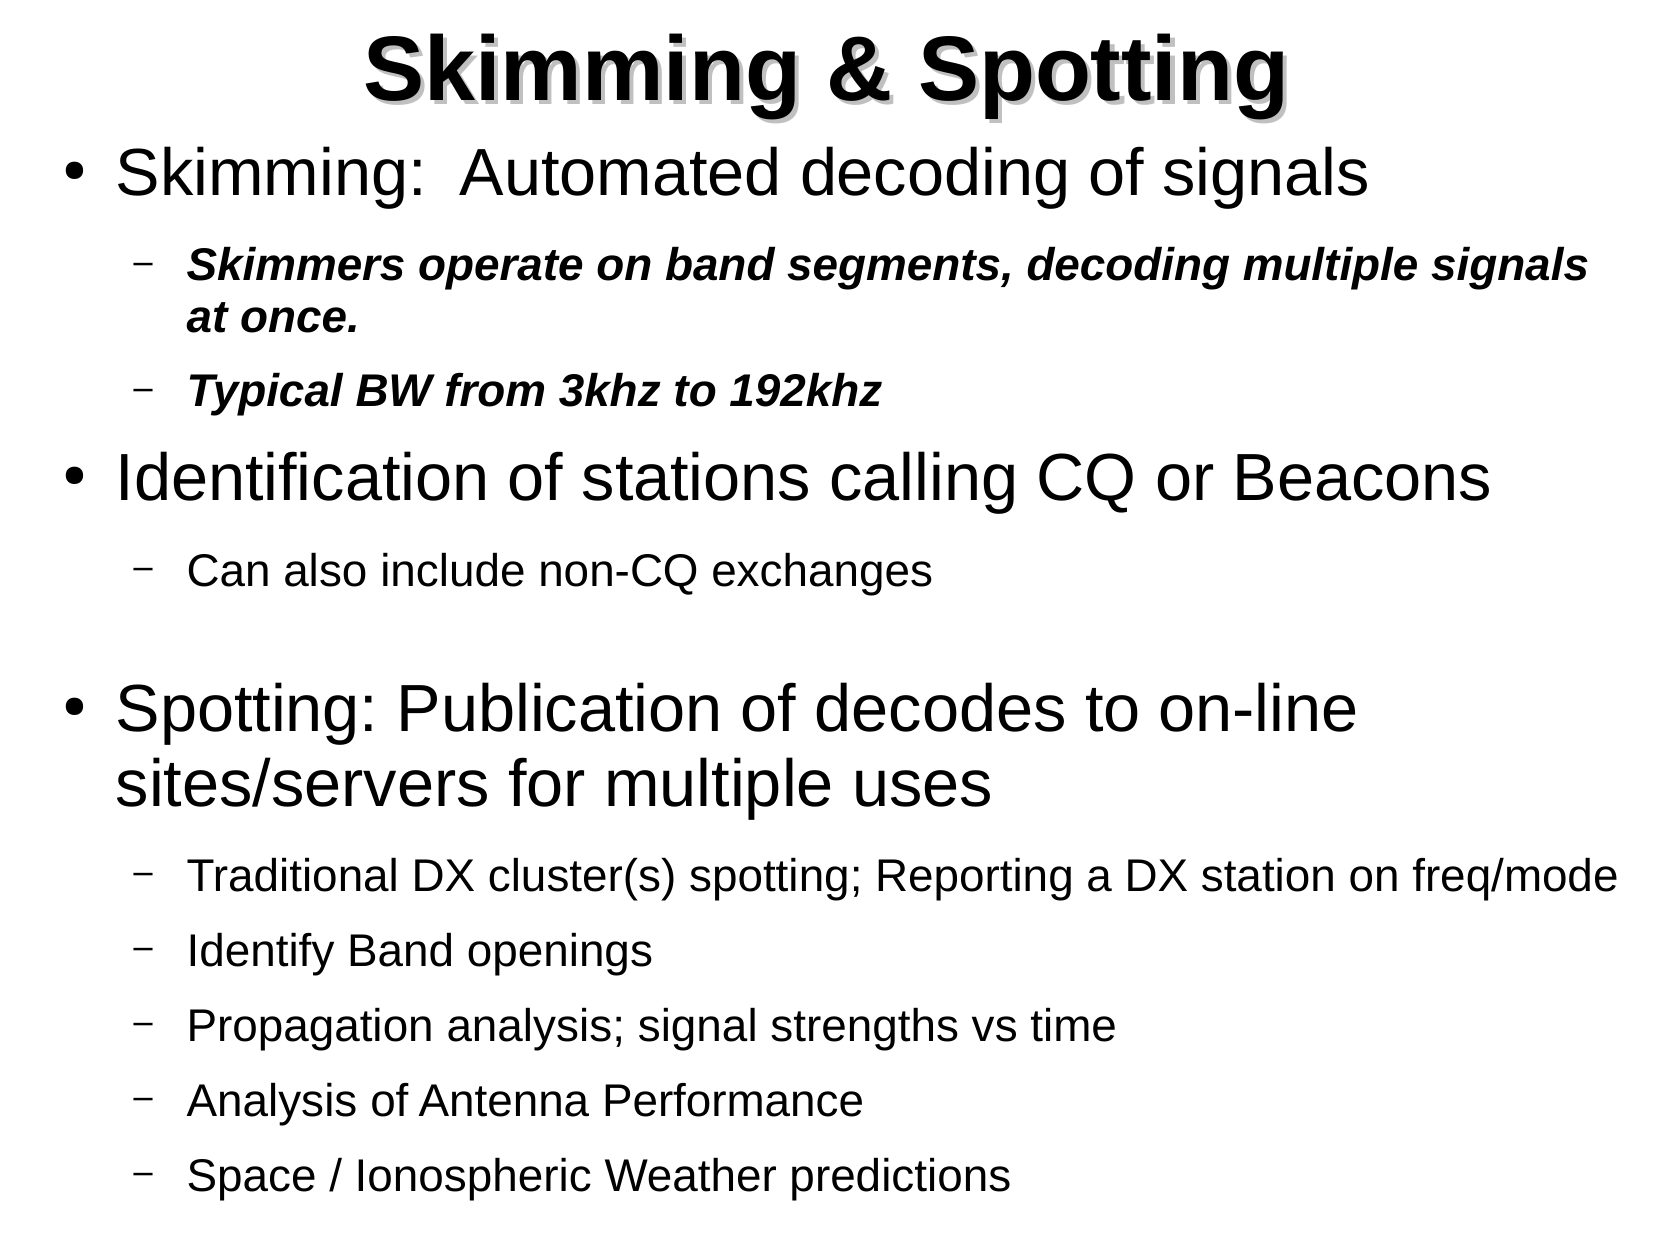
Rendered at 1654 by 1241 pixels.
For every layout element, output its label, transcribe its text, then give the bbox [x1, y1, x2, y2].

list Skimming: Automated decoding of signals Skimmers operate on band segments, decoding multiple signals at once. Typical BW from 3khz to 192khz Identification of stations calling CQ or Beacons Can also include non-CQ exchanges Spotting: Publication of decodes to on-line sites/servers for multiple uses Traditional DX cluster(s) spotting; Reporting a DX station on freq/mode Identify Band openings Propagation analysis; signal strengths vs time Analysis of Antenna Performance Space / Ionospheric Weather predictions [45, 135, 1636, 1231]
title Skimming & Spotting [82, 17, 1571, 121]
